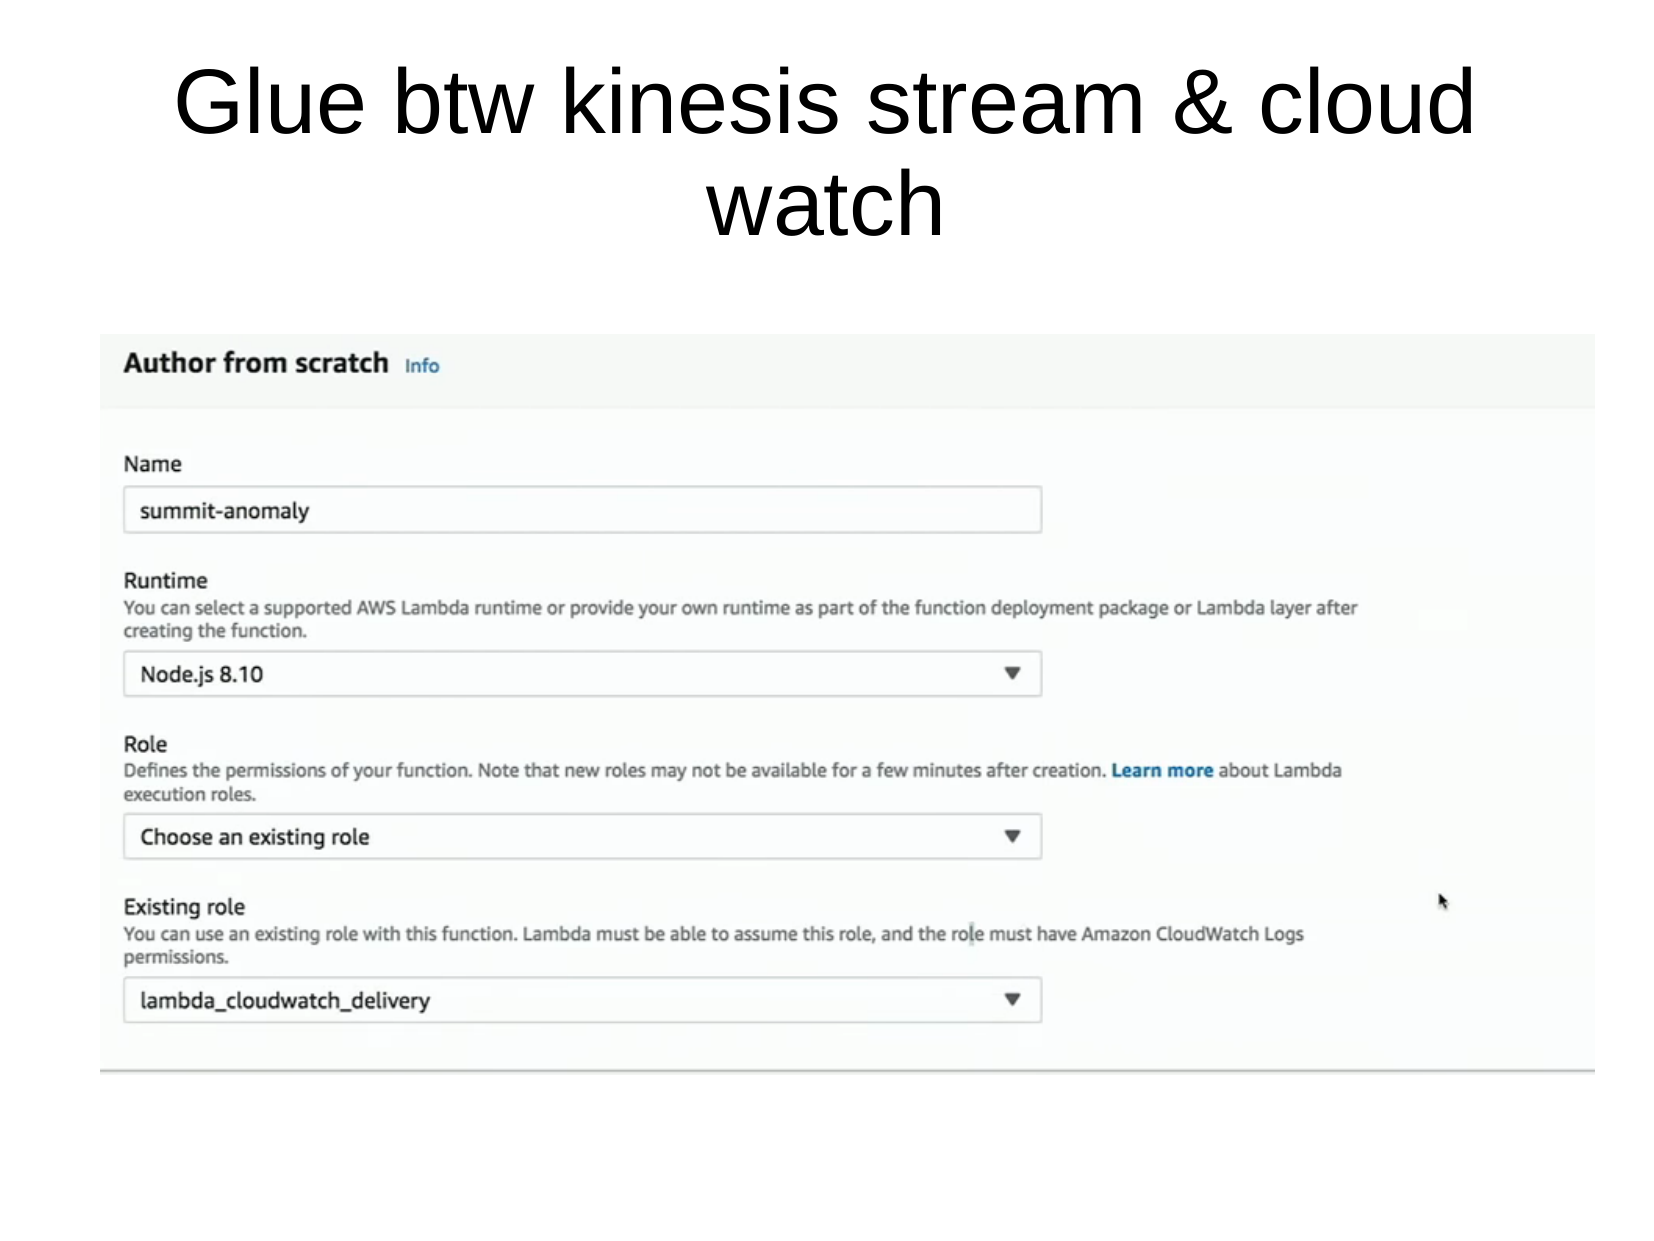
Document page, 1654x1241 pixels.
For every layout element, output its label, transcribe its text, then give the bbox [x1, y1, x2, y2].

picture [100, 334, 1595, 1075]
title Glue btw kinesis stream & cloud watch [82, 49, 1571, 257]
